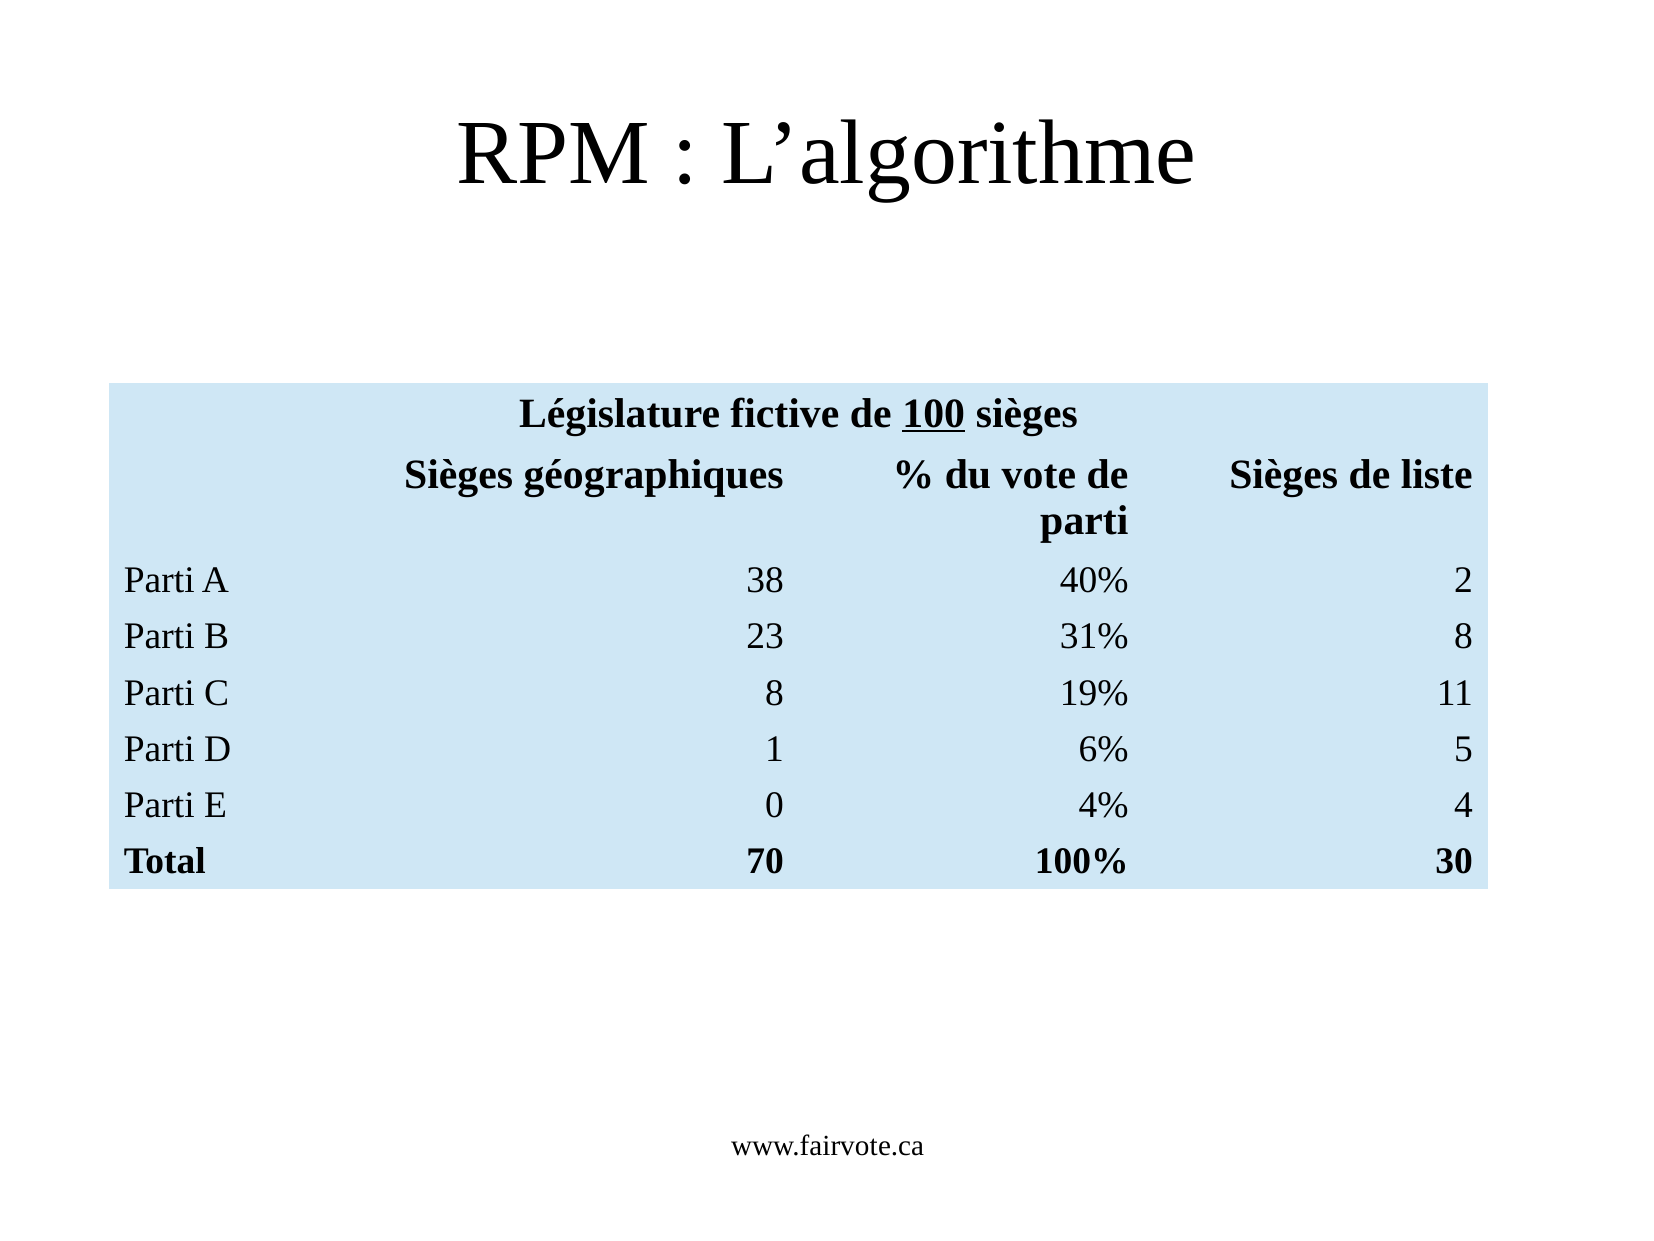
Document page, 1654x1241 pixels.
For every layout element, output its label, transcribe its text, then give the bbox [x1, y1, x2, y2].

table_cell 30 [1143, 833, 1488, 889]
table_cell 6% [799, 720, 1143, 777]
table_cell 70 [344, 833, 799, 889]
table_cell Parti B [109, 608, 344, 664]
table_header Législature fictive de 100 sièges [109, 383, 1488, 444]
list [82, 290, 1538, 1109]
title RPM : L’algorithme [82, 49, 1571, 257]
table_cell 40% [799, 551, 1143, 608]
table_cell Parti C [109, 664, 344, 720]
table_cell 11 [1143, 664, 1488, 720]
table_cell 19% [799, 664, 1143, 720]
table_cell 4% [799, 777, 1143, 833]
table_cell Parti D [109, 720, 344, 777]
table_cell 1 [344, 720, 799, 777]
table_cell 23 [344, 608, 799, 664]
table_cell Total [109, 833, 344, 889]
table_cell [109, 444, 344, 551]
table_cell Sièges de liste [1143, 444, 1488, 551]
table_cell 8 [344, 664, 799, 720]
table_cell Sièges géographiques [344, 444, 799, 551]
table_cell 5 [1143, 720, 1488, 777]
table_cell 31% [799, 608, 1143, 664]
table_cell 0 [344, 777, 799, 833]
table_cell % du vote de parti [799, 444, 1143, 551]
table_cell 38 [344, 551, 799, 608]
table_cell 4 [1143, 777, 1488, 833]
table_cell Parti E [109, 777, 344, 833]
table_cell 8 [1143, 608, 1488, 664]
table_cell Parti A [109, 551, 344, 608]
table_cell 100% [799, 833, 1143, 889]
table_cell 2 [1143, 551, 1488, 608]
